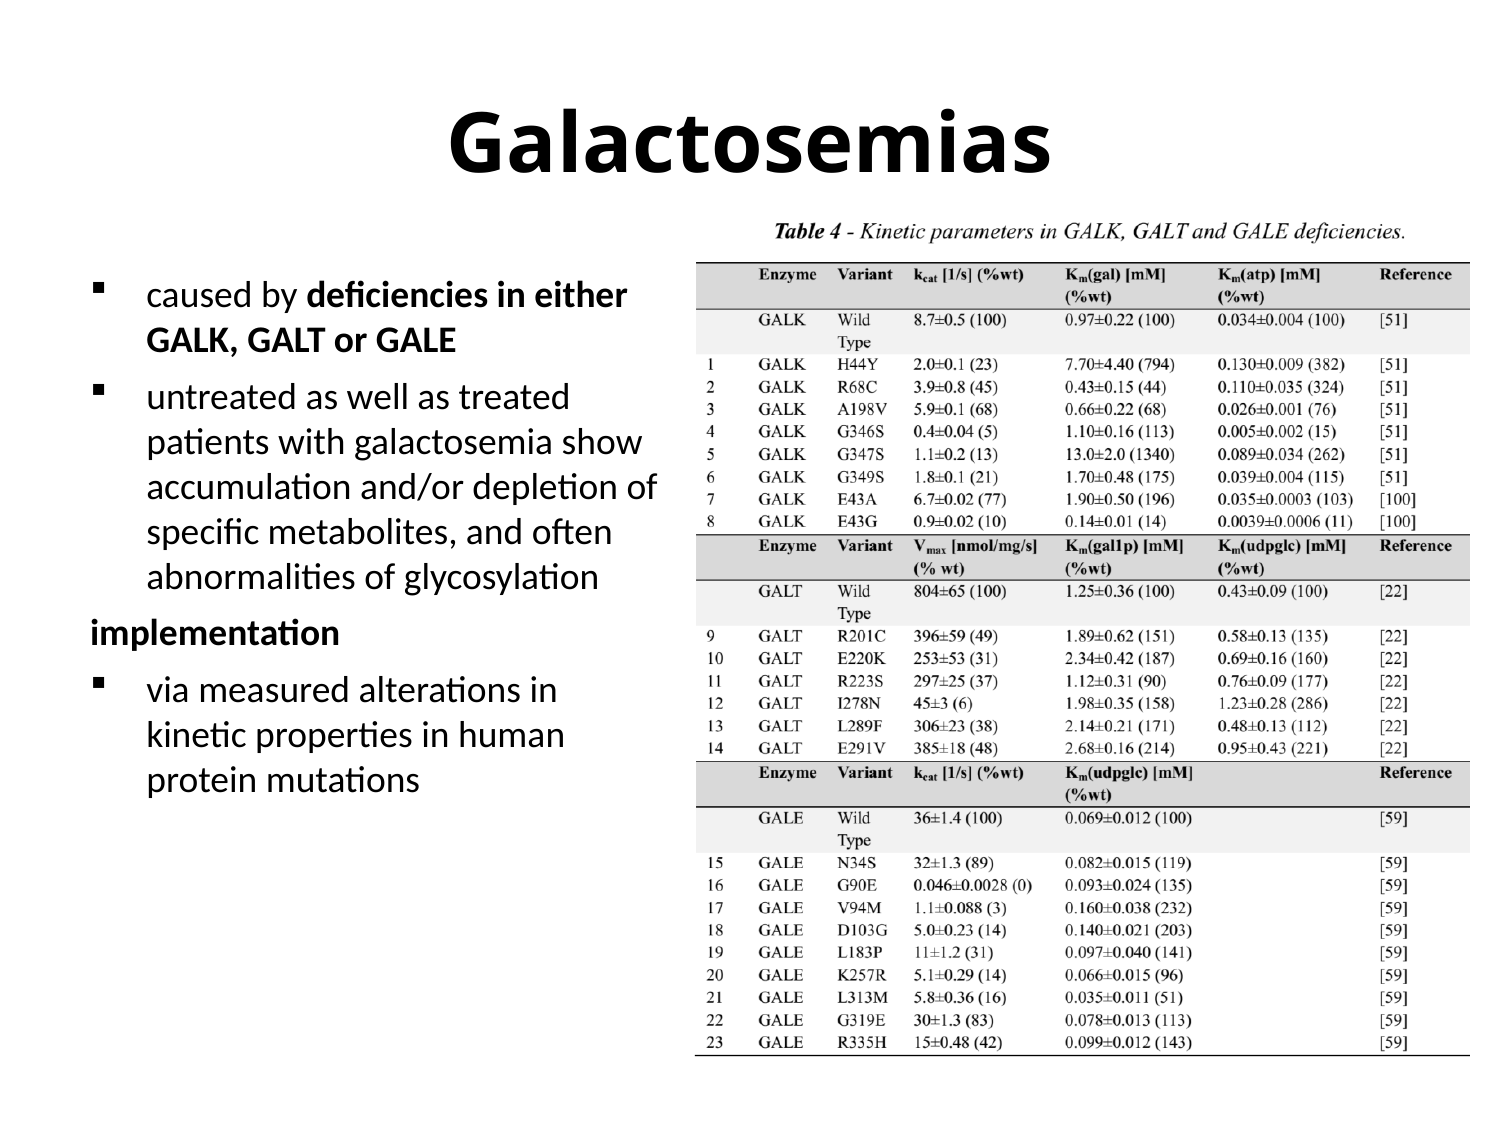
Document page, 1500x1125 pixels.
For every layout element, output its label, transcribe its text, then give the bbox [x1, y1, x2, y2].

picture [687, 212, 1470, 1063]
list caused by deficiencies in either GALK, GALT or GALE untreated as well as treated patients with galactosemia show accumulation and/or depletion of specific metabolites, and often abnormalities of glycosylation implementation via measured alterations in kinetic properties in human protein mutations [75, 262, 675, 1005]
title Galactosemias [75, 45, 1425, 233]
